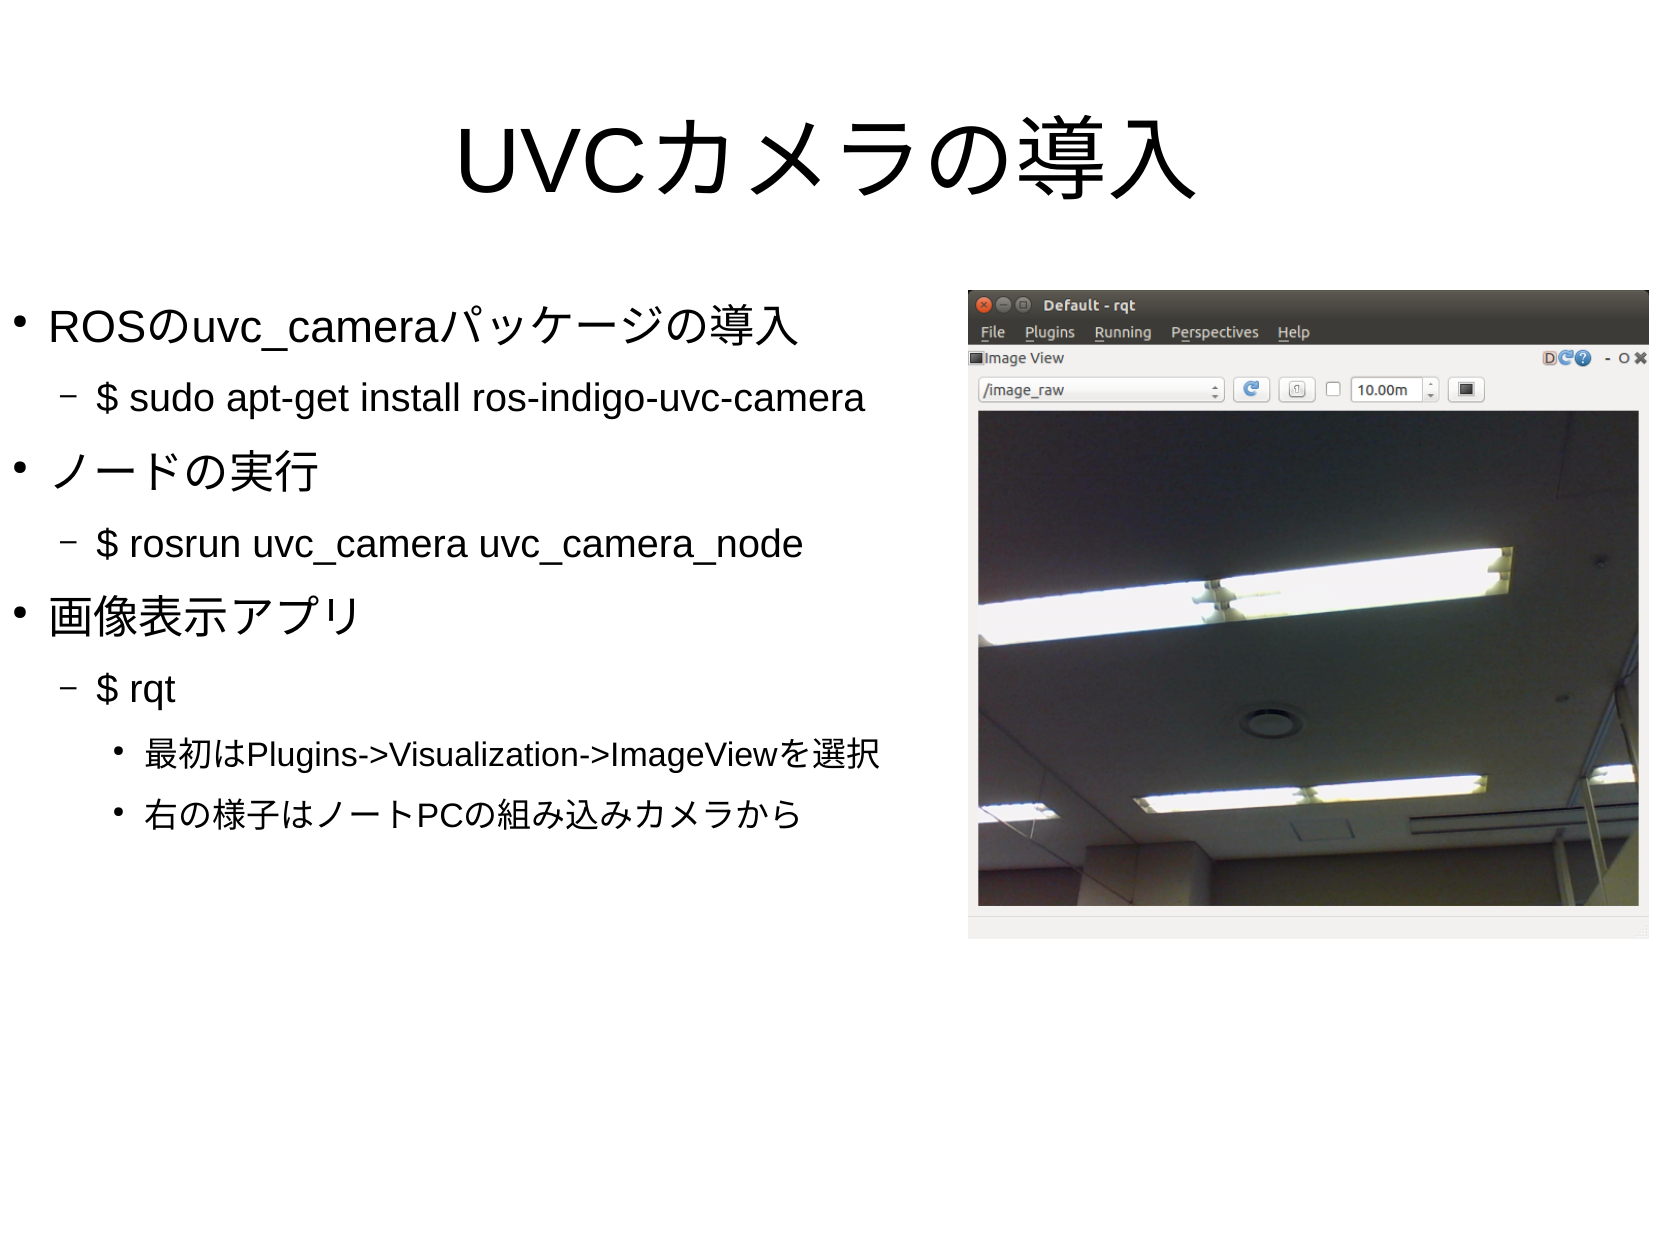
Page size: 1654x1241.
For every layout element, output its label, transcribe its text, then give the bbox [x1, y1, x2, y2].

title UVCカメラの導入 [82, 49, 1571, 257]
picture [968, 290, 1649, 939]
list ROSのuvc_cameraパッケージの導入 $ sudo apt-get install ros-indigo-uvc-camera ノードの実行 $ rosrun uvc_camera uvc_camera_node 画像表示アプリ $ rqt 最初はPlugins->Visualization->ImageViewを選択 右の様子はノートPCの組み込みカメラから [0, 290, 968, 839]
